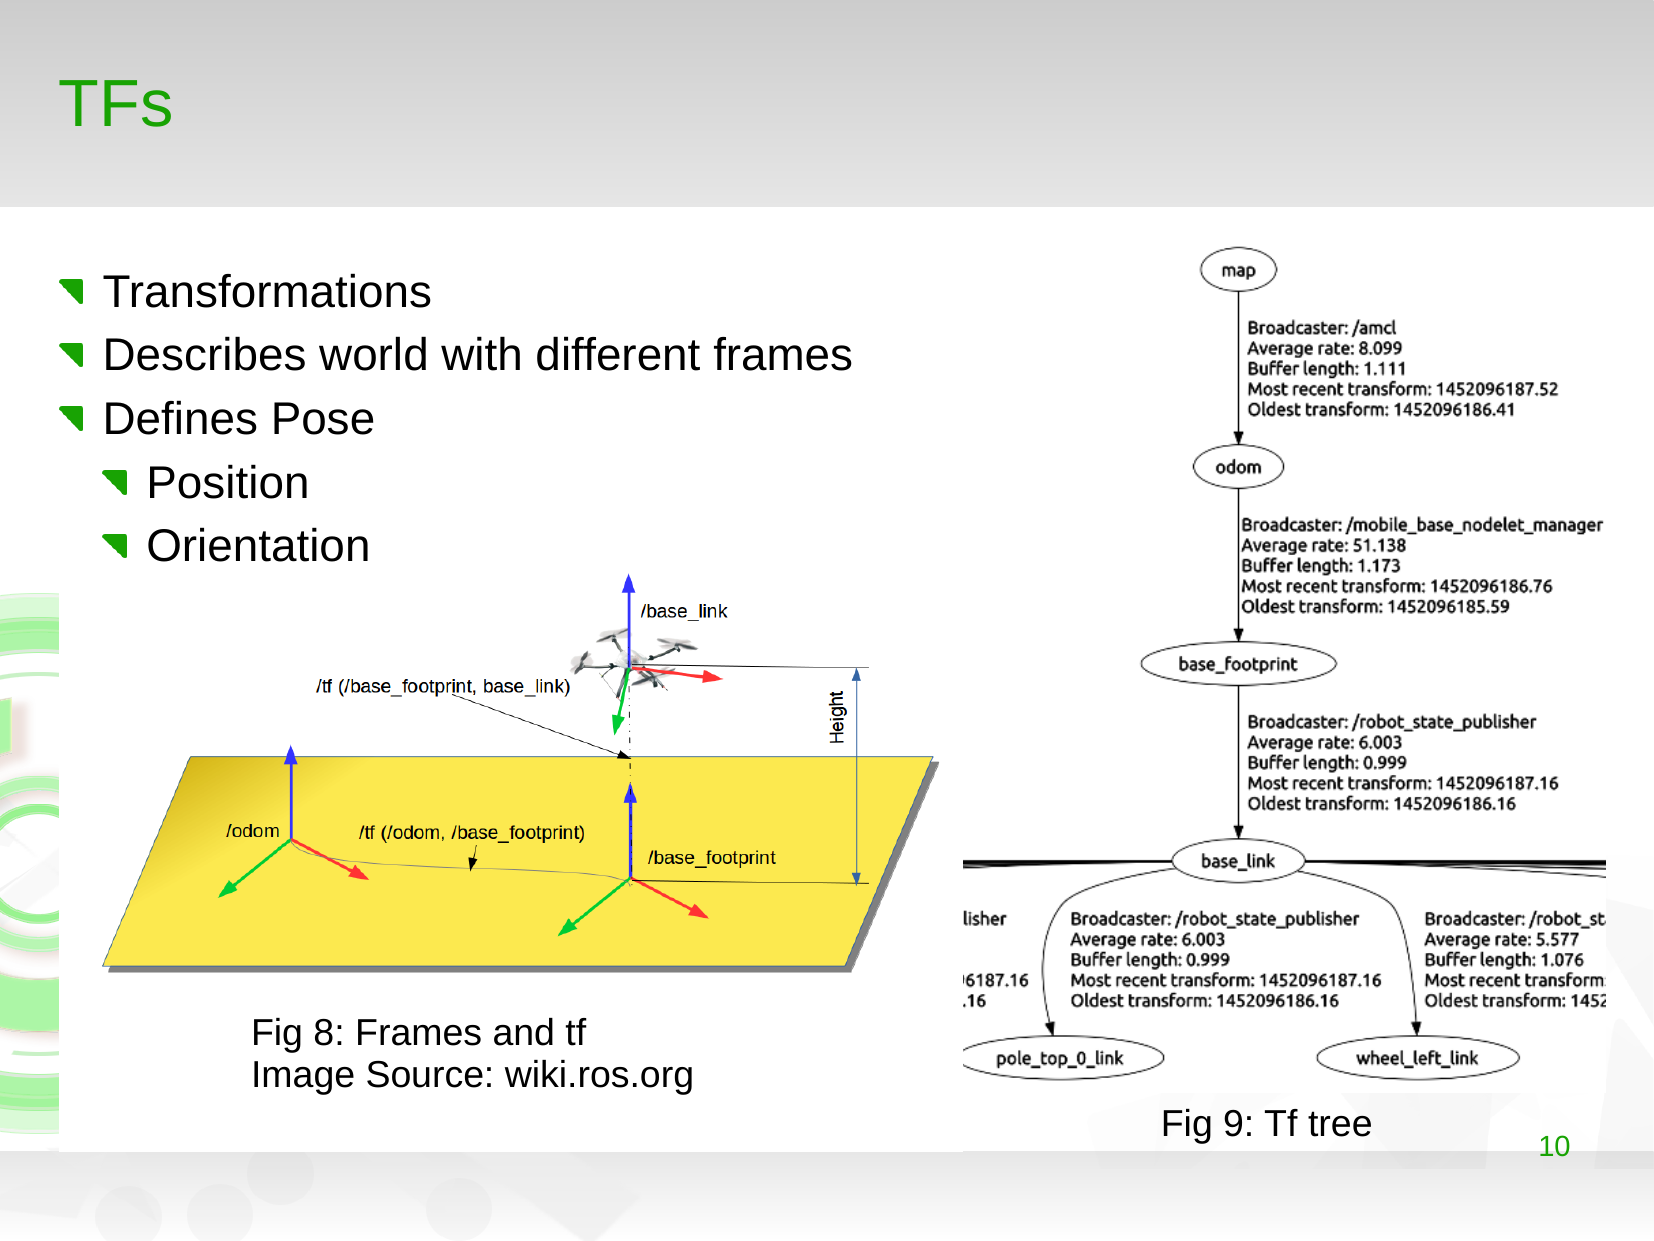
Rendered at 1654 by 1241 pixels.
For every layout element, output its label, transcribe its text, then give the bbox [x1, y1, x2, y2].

text_box Fig 9: Tf tree [1146, 1094, 1388, 1152]
picture [59, 236, 1654, 1169]
text_box Fig 8: Frames and tf Image Source: wiki.ros.org [236, 1003, 710, 1103]
list Transformations Describes world with different frames Defines Pose Position Orientation [59, 265, 1595, 986]
title TFs [59, 29, 1595, 178]
